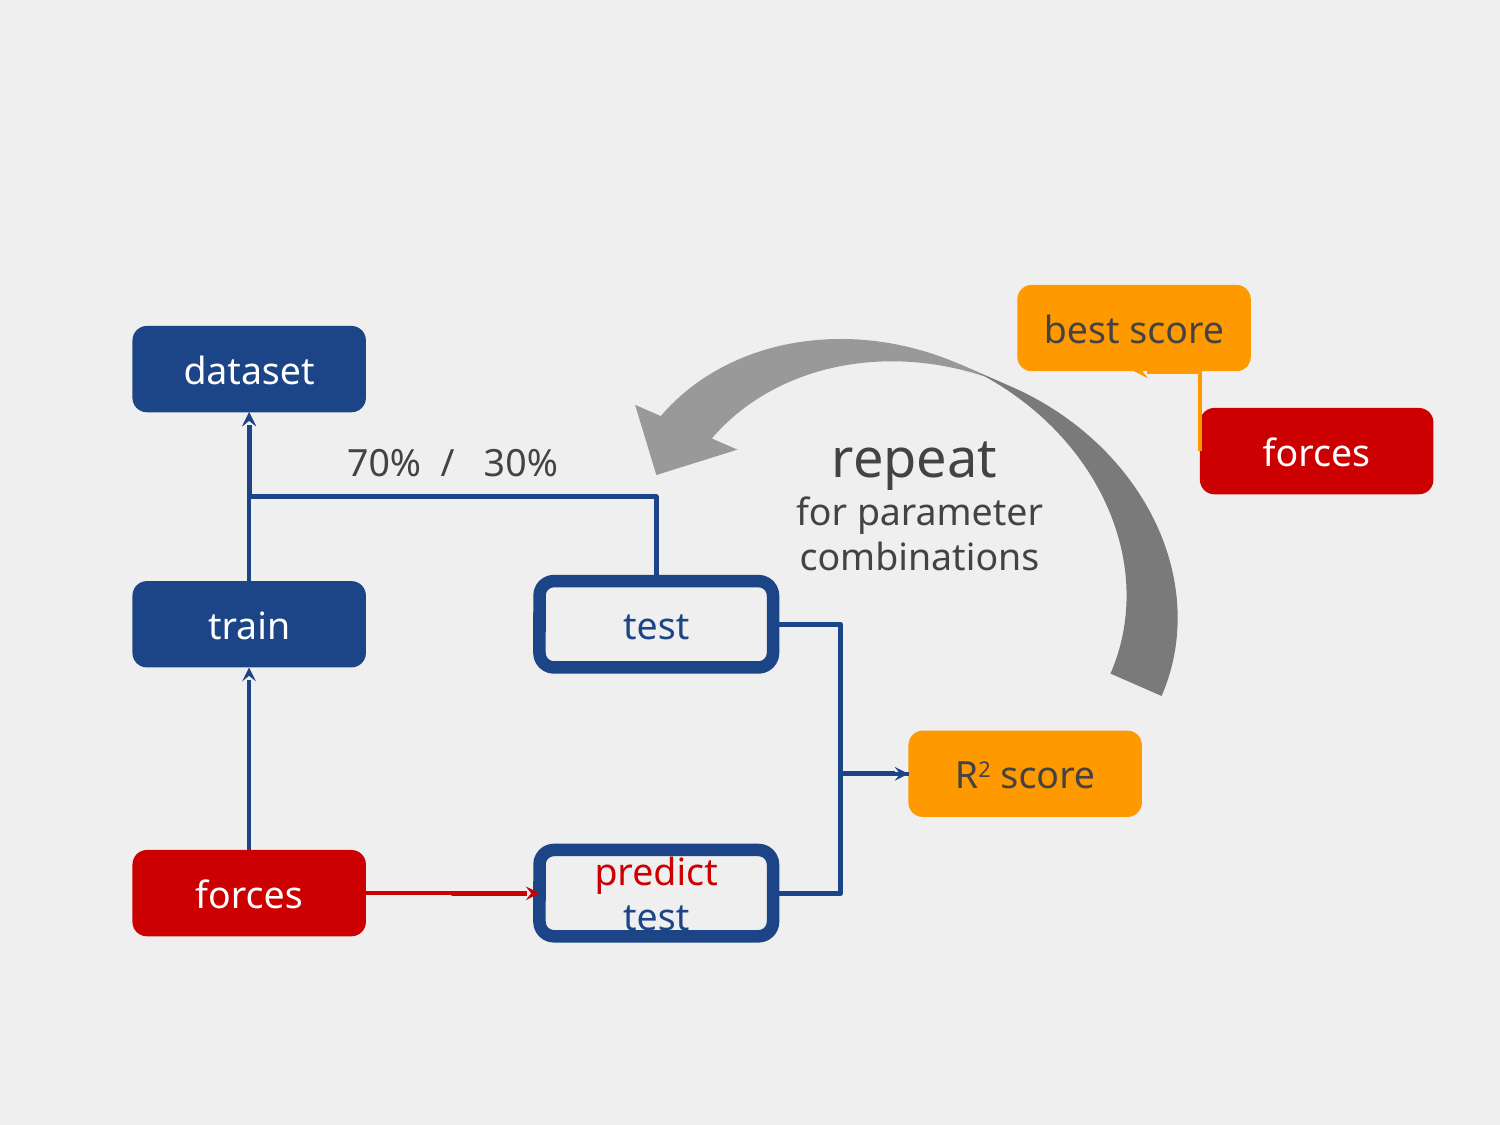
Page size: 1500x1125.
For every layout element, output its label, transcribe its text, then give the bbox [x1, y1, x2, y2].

text_box predict test [539, 849, 774, 937]
text_box repeat for parameter combinations [746, 407, 1093, 614]
text_box 70% / 30% [279, 424, 627, 520]
text_box dataset [132, 325, 366, 413]
text_box R2 score [908, 730, 1142, 817]
text_box best score [1017, 284, 1251, 372]
text_box [635, 338, 1050, 476]
text_box forces [132, 849, 366, 937]
text_box test [539, 581, 774, 668]
text_box train [132, 581, 366, 668]
text_box forces [1199, 407, 1434, 495]
text_box [1093, 439, 1178, 696]
